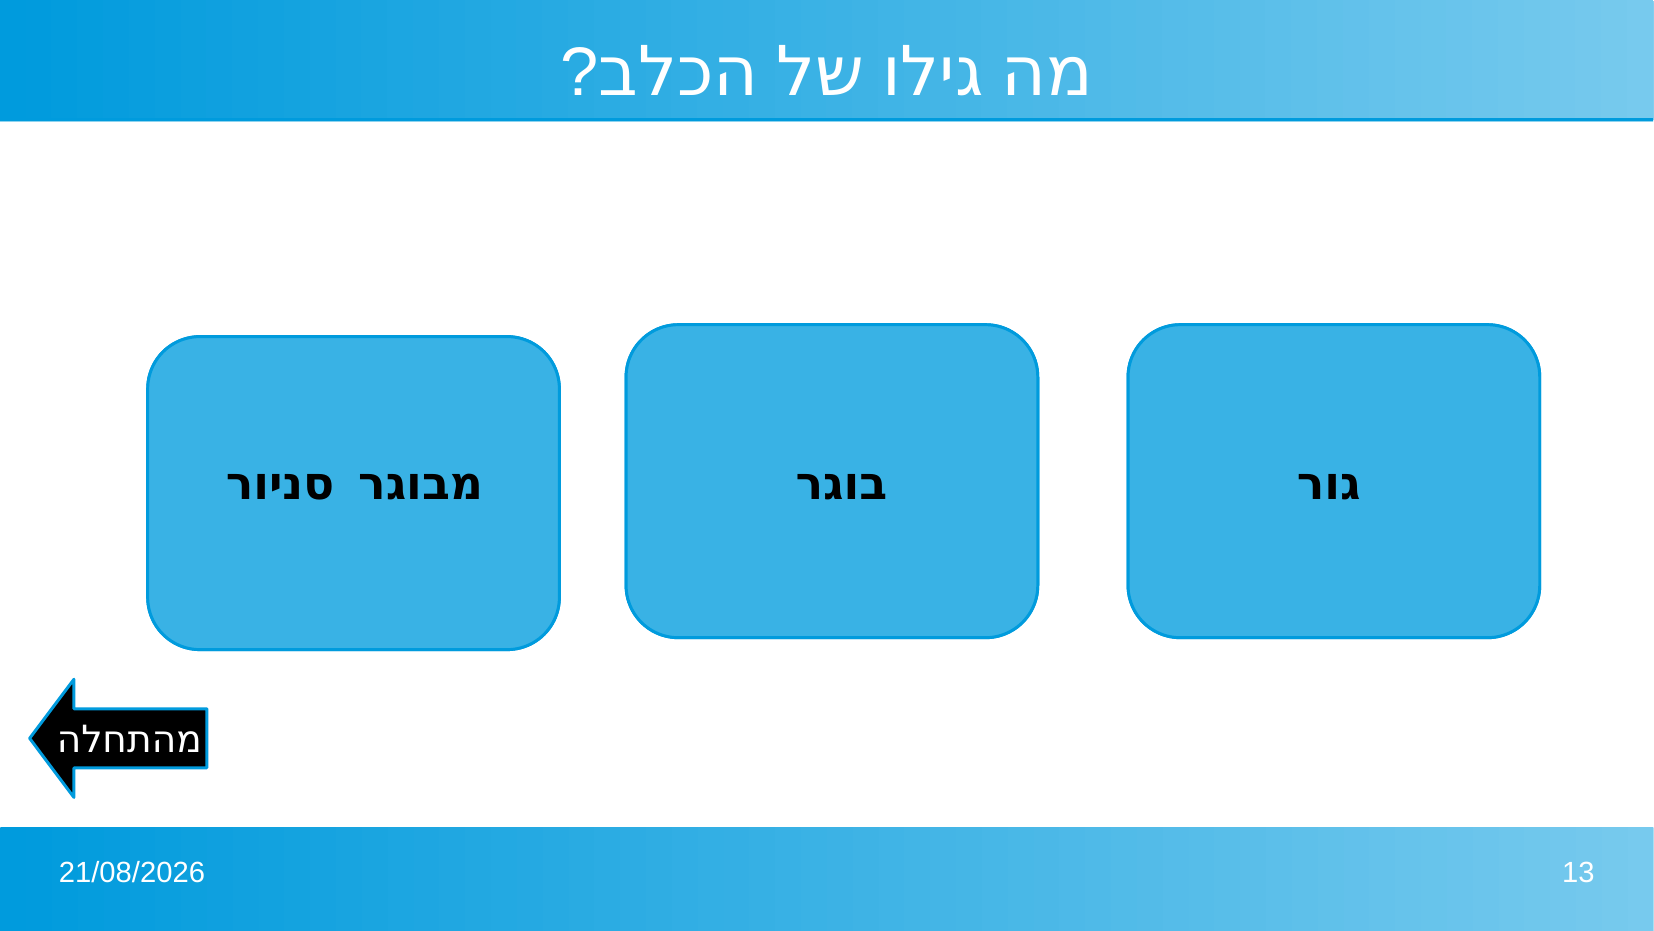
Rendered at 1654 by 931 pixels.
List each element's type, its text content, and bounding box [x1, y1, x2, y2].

text_box [626, 324, 1038, 638]
text_box מהתחלה [29, 679, 207, 798]
title ?מה גילו של הכלב [59, 21, 1595, 116]
text_box בוגר [679, 442, 1004, 521]
text_box [147, 336, 560, 650]
text_box גור [1181, 442, 1477, 521]
text_box [1128, 324, 1540, 638]
text_box מבוגר סניור [206, 442, 503, 521]
